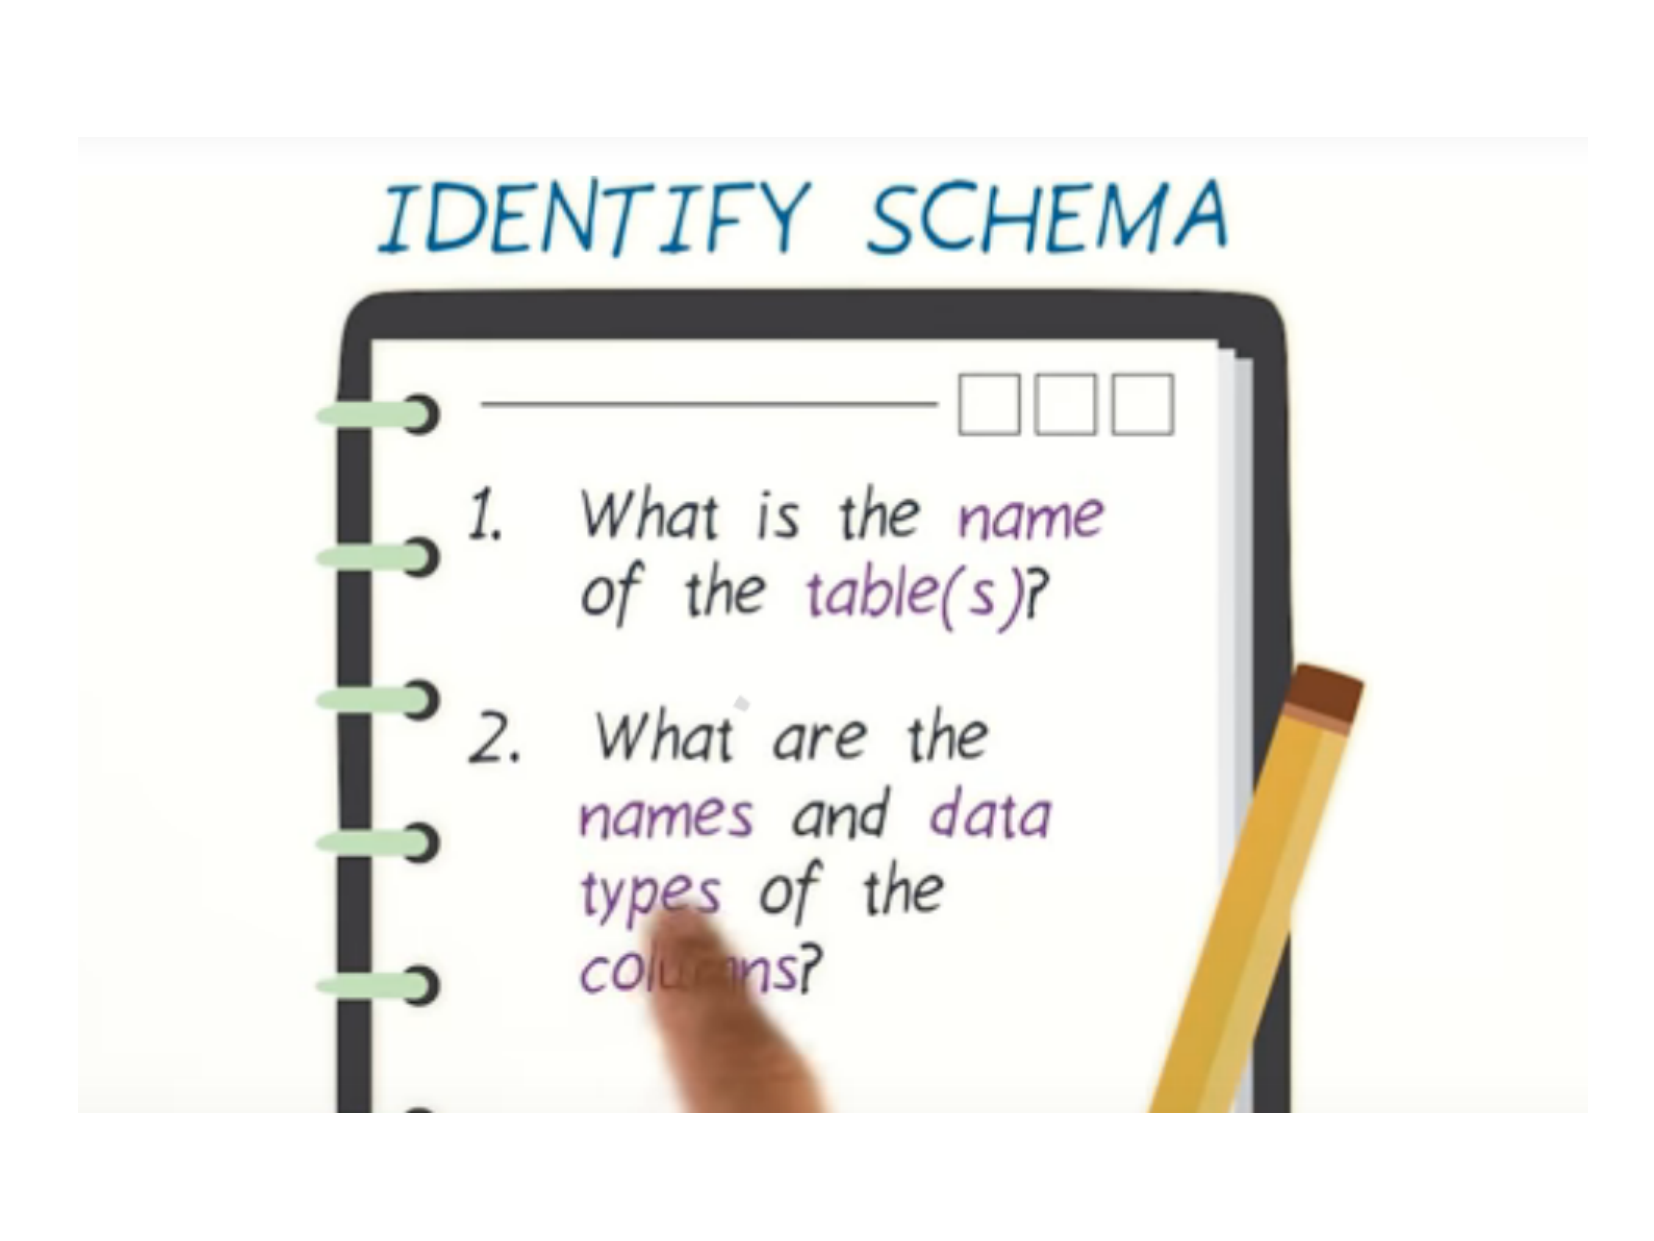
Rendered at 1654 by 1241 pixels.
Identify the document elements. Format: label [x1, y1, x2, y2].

picture [78, 137, 1588, 1113]
